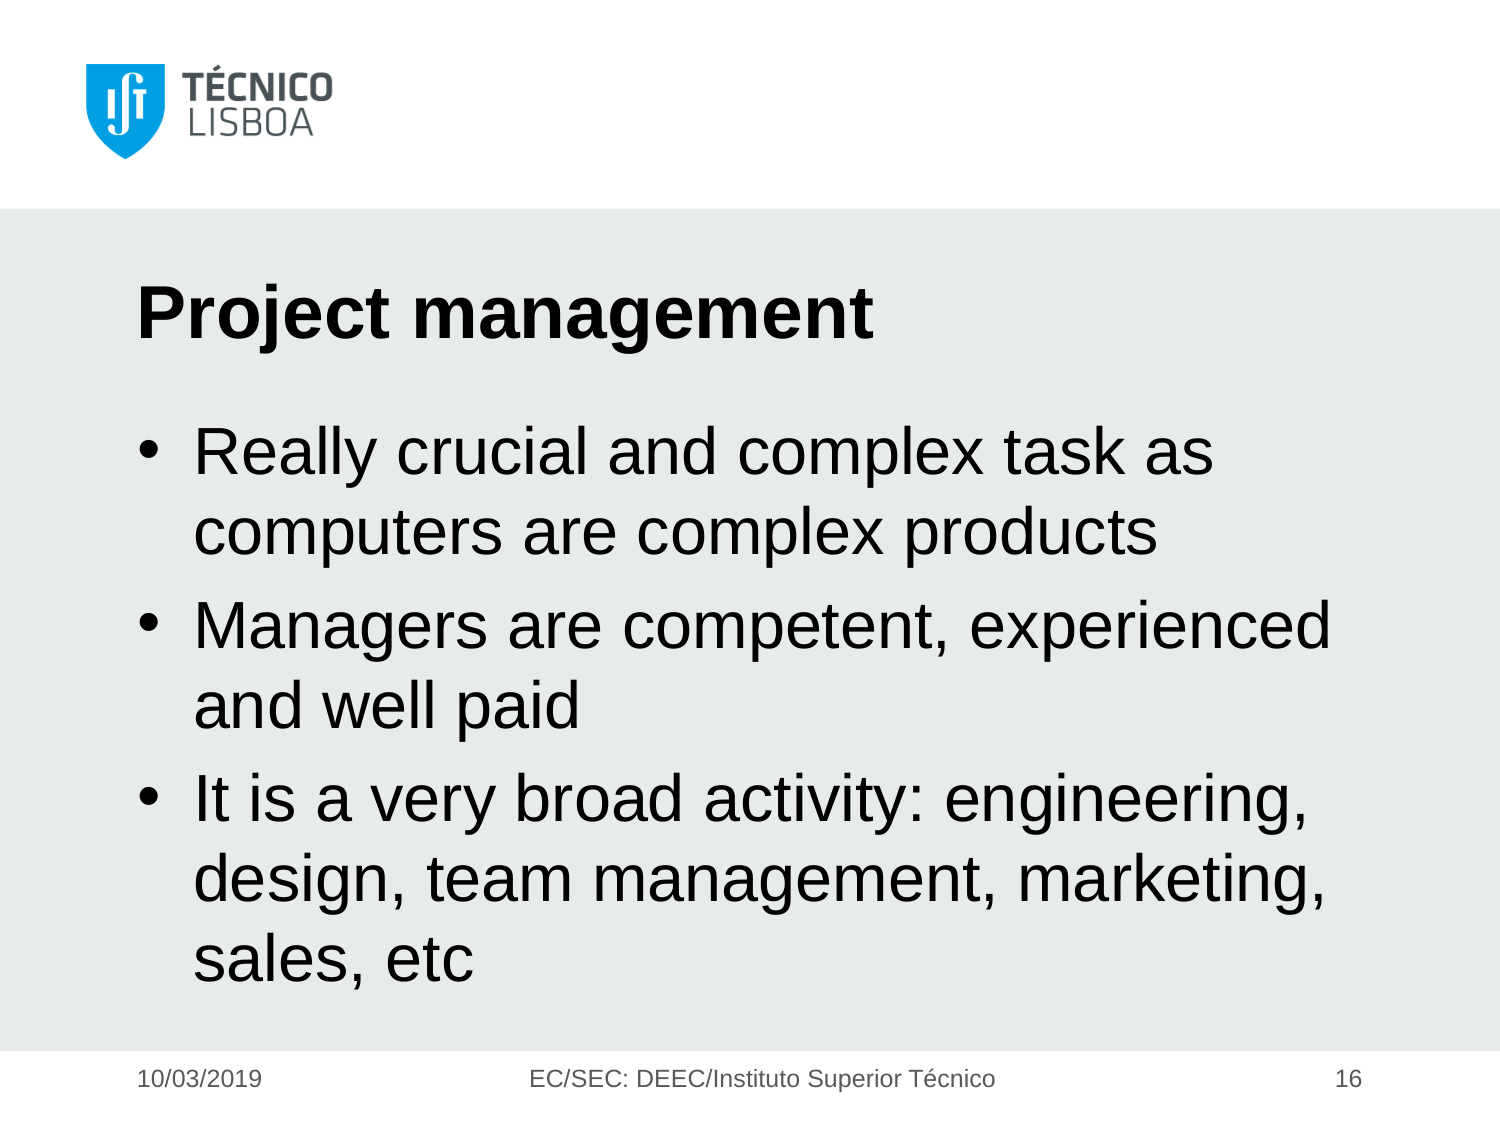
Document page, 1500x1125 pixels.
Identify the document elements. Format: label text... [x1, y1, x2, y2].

footer EC/SEC: DEEC/Instituto Superior Técnico [512, 1052, 1021, 1103]
list Really crucial and complex task as computers are complex products Managers are competent, experienced and well paid It is a very broad activity: engineering, design, team management, marketing, sales, etc [121, 400, 1378, 1005]
title Project management [121, 237, 1378, 381]
picture [0, 0, 1500, 1125]
slide_number 10/03/2019 [121, 1052, 425, 1103]
slide_number <number> [1077, 1052, 1378, 1103]
